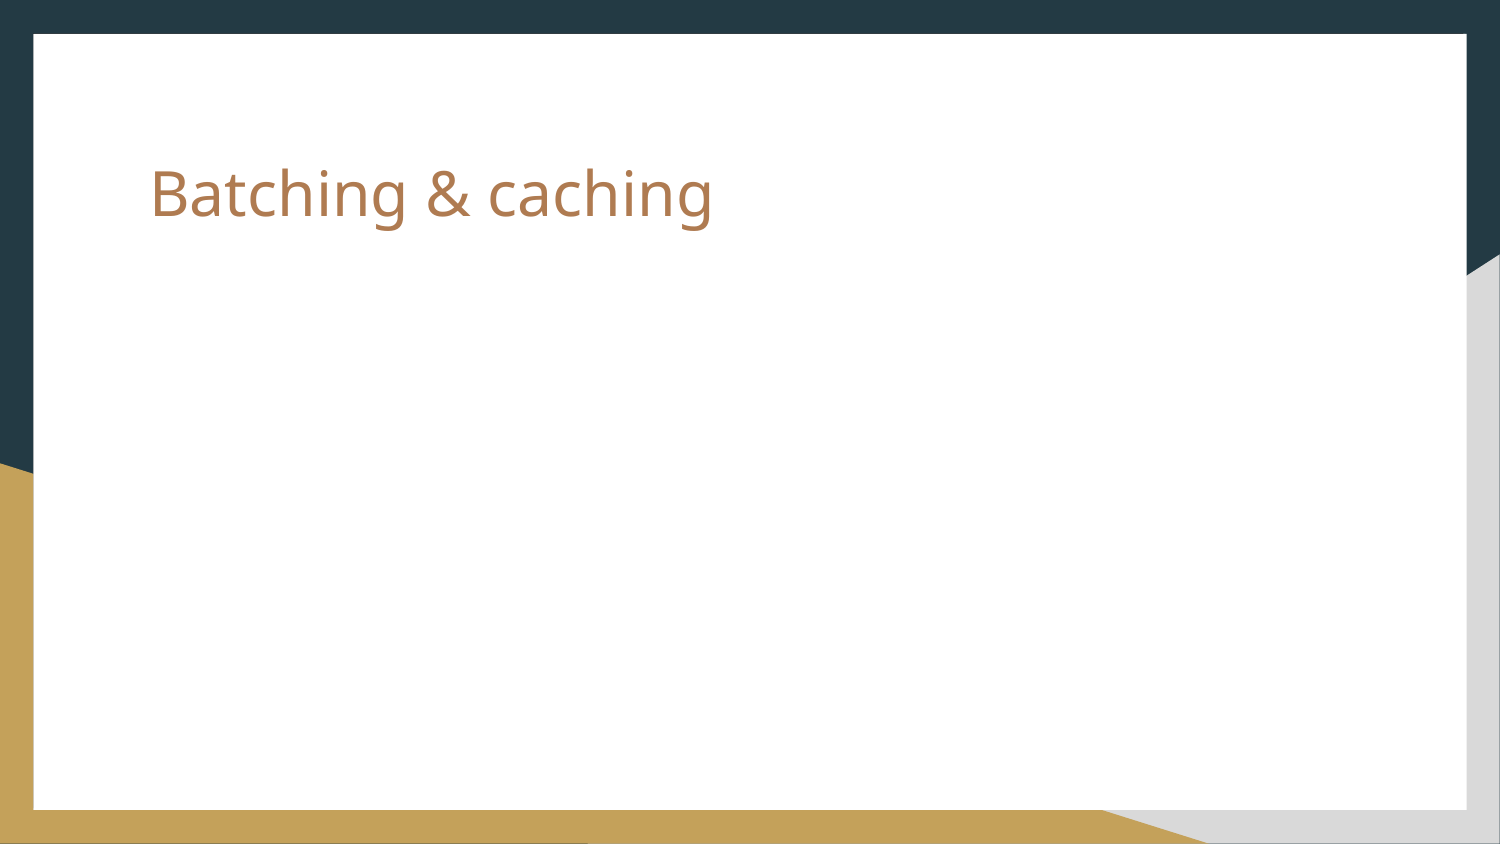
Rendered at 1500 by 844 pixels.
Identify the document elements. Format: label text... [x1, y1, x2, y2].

title Batching & caching [134, 138, 1366, 296]
